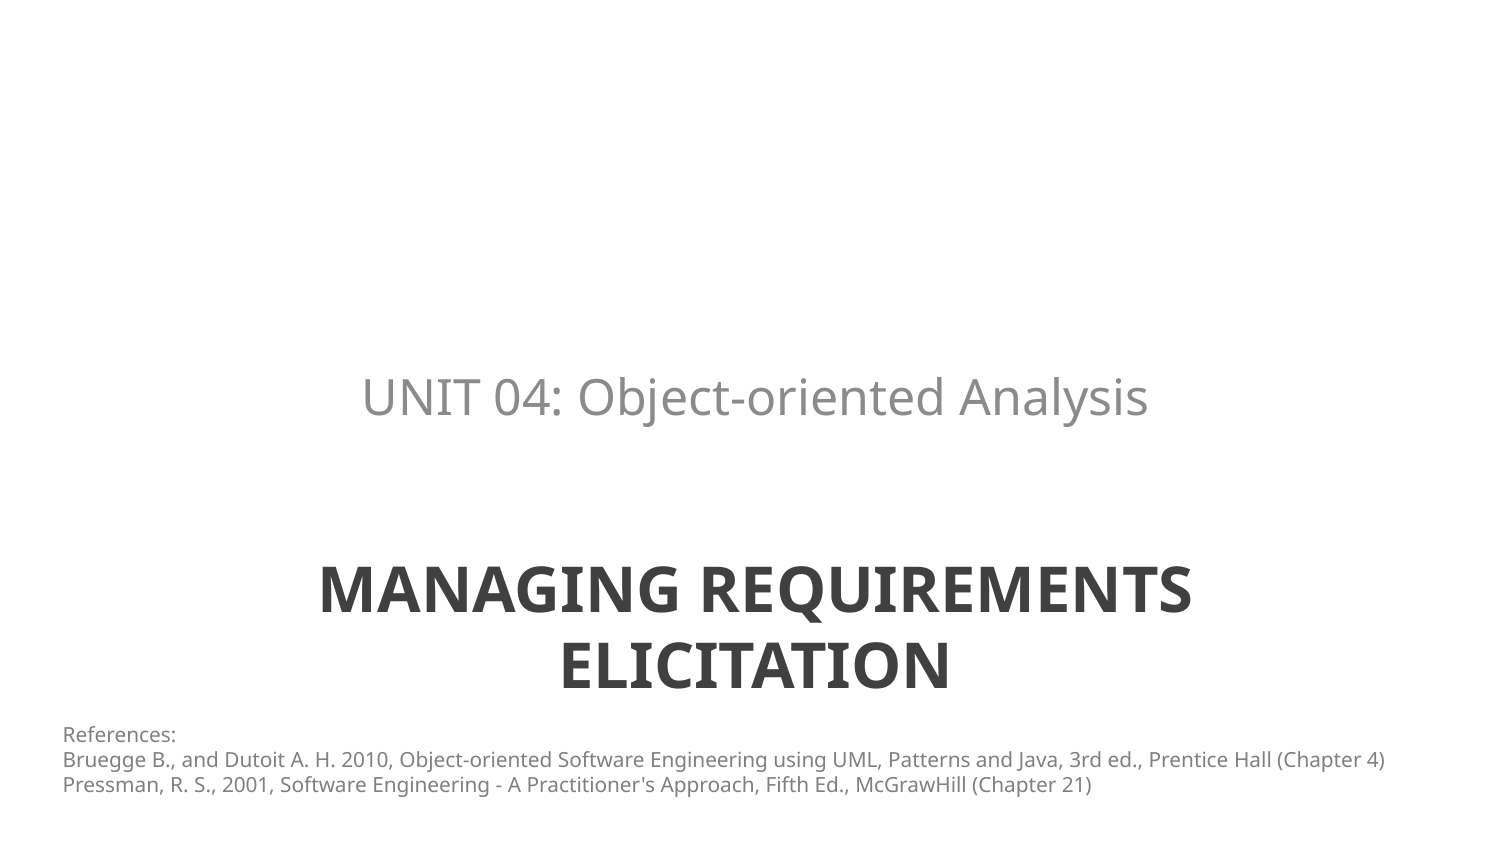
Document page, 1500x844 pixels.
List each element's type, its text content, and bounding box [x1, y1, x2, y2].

list UNIT 04: Object-oriented Analysis [118, 357, 1394, 543]
title Managing Requirements elicitation [118, 543, 1394, 710]
text_box References: Bruegge B., and Dutoit A. H. 2010, Object-oriented Software Engineering using UML, Patterns and Java, 3rd ed., Prentice Hall (Chapter 4) Pressman, R. S., 2001, Software Engineering - A Practitioner's Approach, Fifth Ed., McGrawHill (Chapter 21) [48, 714, 1469, 804]
